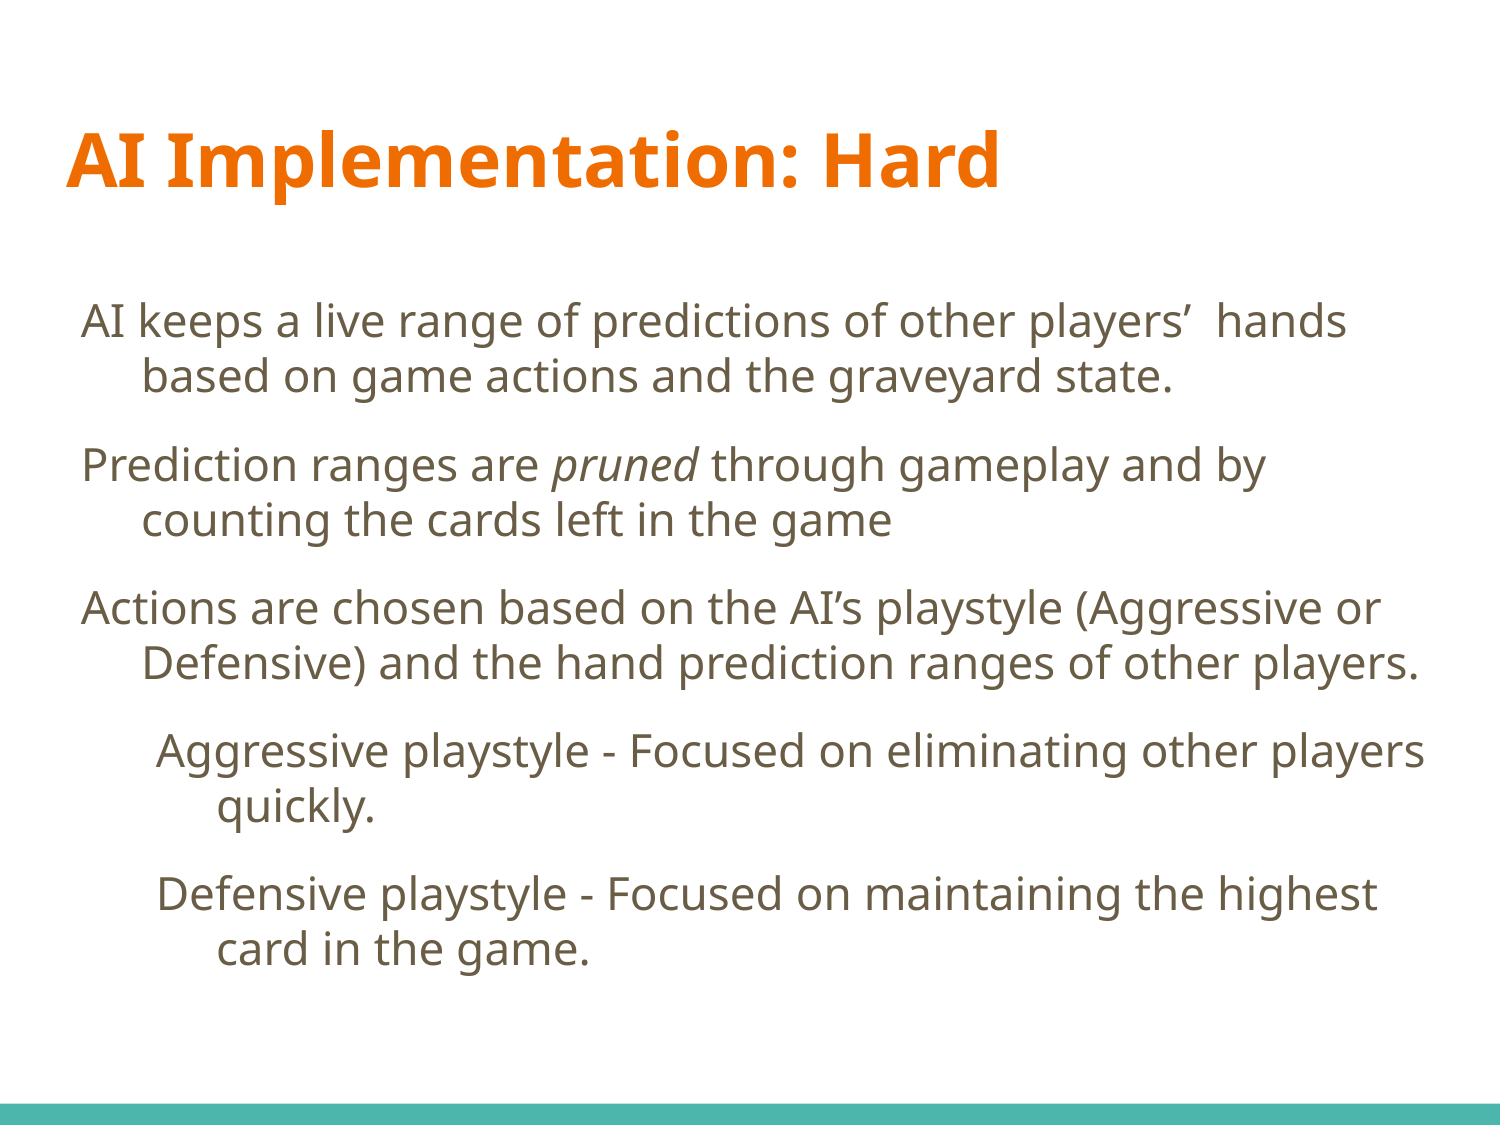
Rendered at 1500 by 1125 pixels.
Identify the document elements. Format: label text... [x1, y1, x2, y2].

title AI Implementation: Hard [51, 97, 1449, 252]
list AI keeps a live range of predictions of other players’ hands based on game actions and the graveyard state. Prediction ranges are pruned through gameplay and by counting the cards left in the game Actions are chosen based on the AI’s playstyle (Aggressive or Defensive) and the hand prediction ranges of other players. Aggressive playstyle - Focused on eliminating other players quickly. Defensive playstyle - Focused on maintaining the highest card in the game. [51, 276, 1449, 1000]
